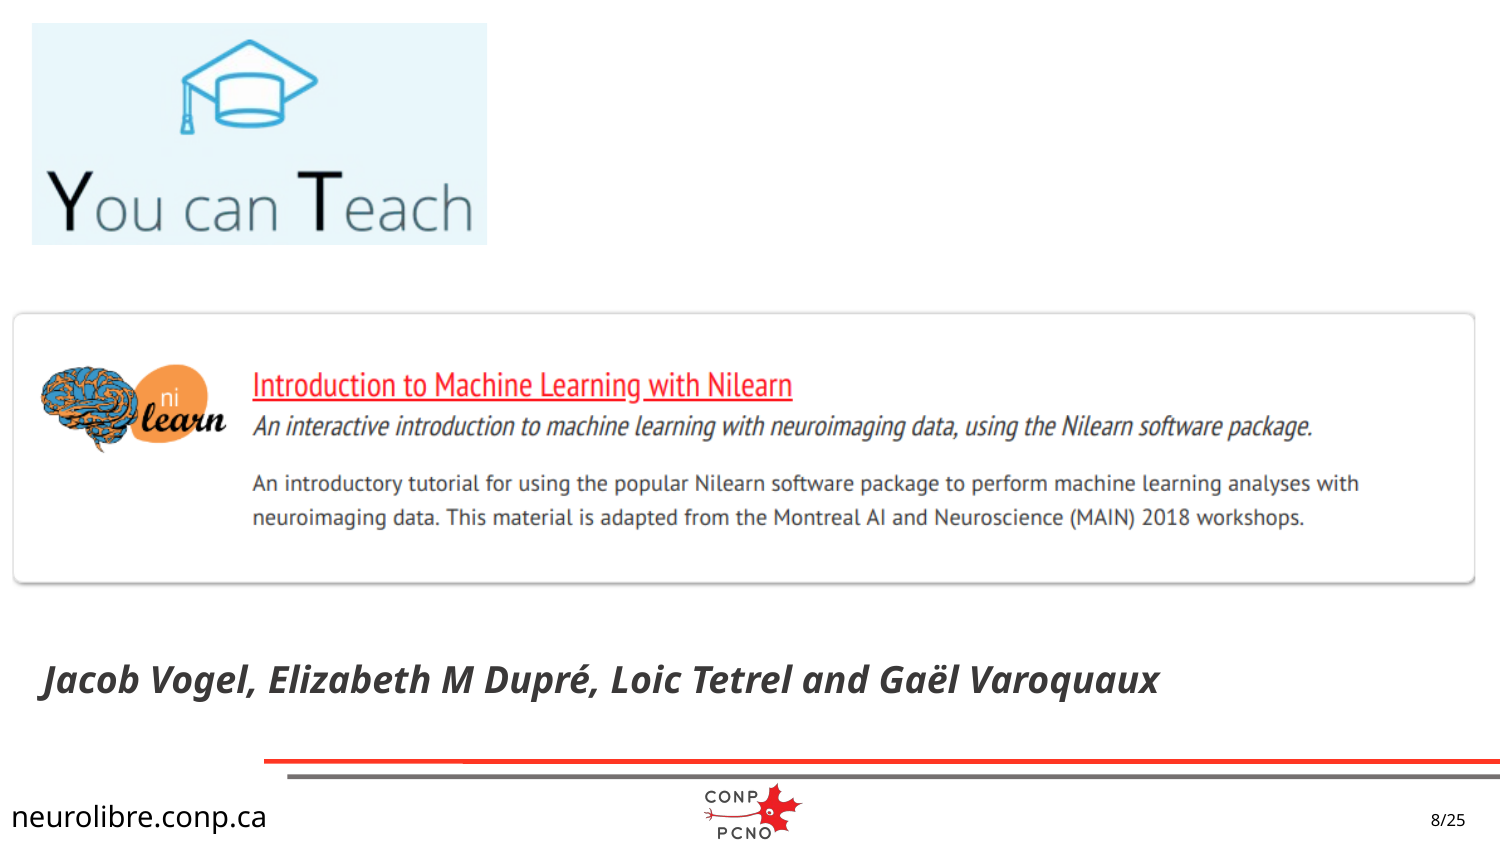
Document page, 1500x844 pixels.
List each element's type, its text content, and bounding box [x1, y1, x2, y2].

picture [697, 781, 805, 840]
text_box neurolibre.conp.ca [0, 783, 681, 834]
picture [31, 23, 488, 245]
slide_number <number>/25 [1139, 798, 1477, 844]
picture [5, 308, 1488, 597]
title Jacob Vogel, Elizabeth M Dupré, Loic Tetrel and Gaël Varoquaux [31, 623, 1430, 707]
